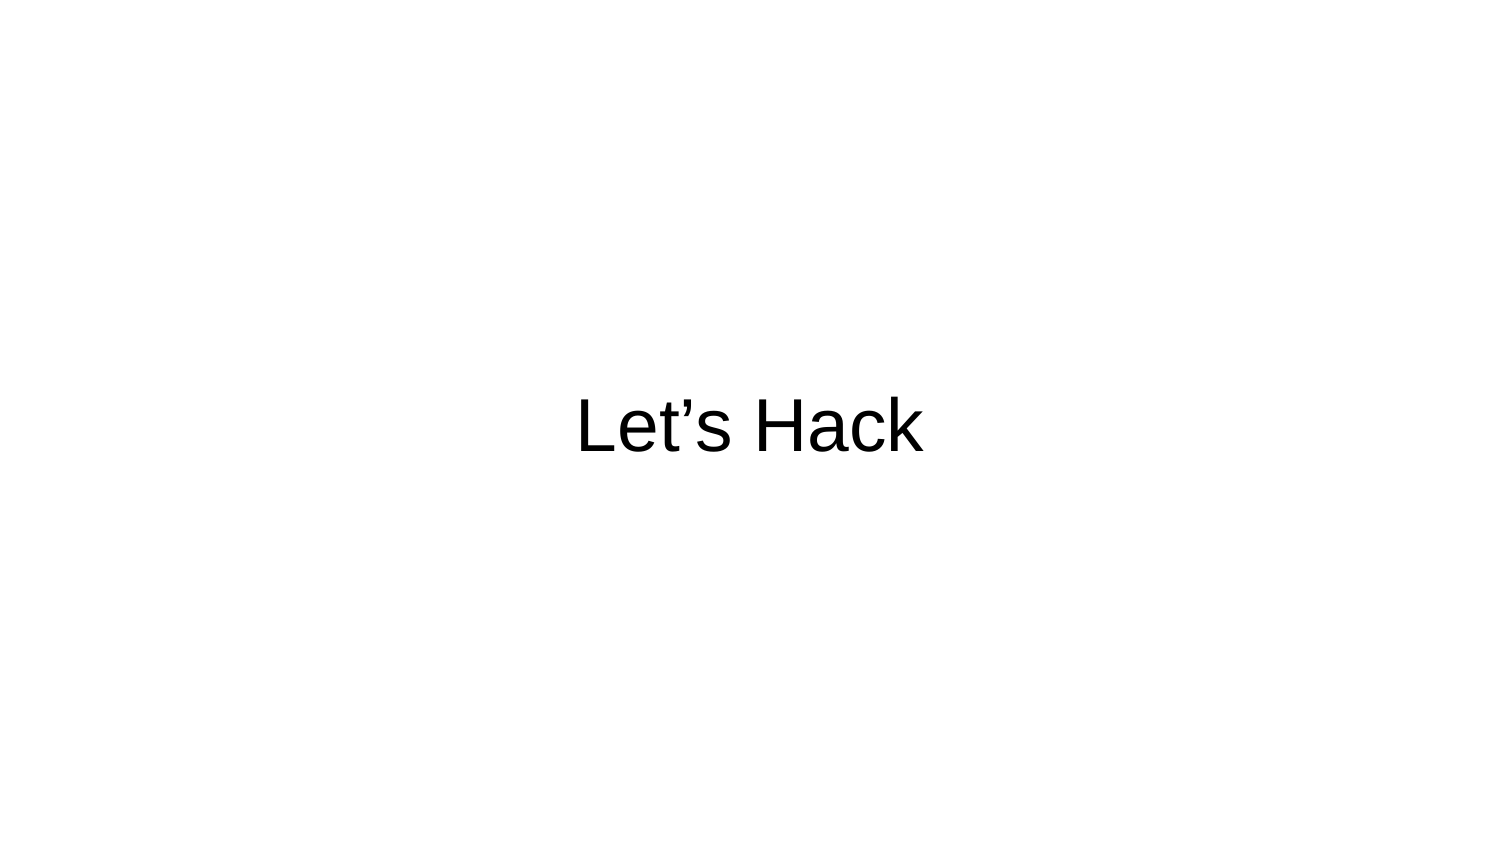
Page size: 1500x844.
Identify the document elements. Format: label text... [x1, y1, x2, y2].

title Let’s Hack [51, 352, 1449, 491]
